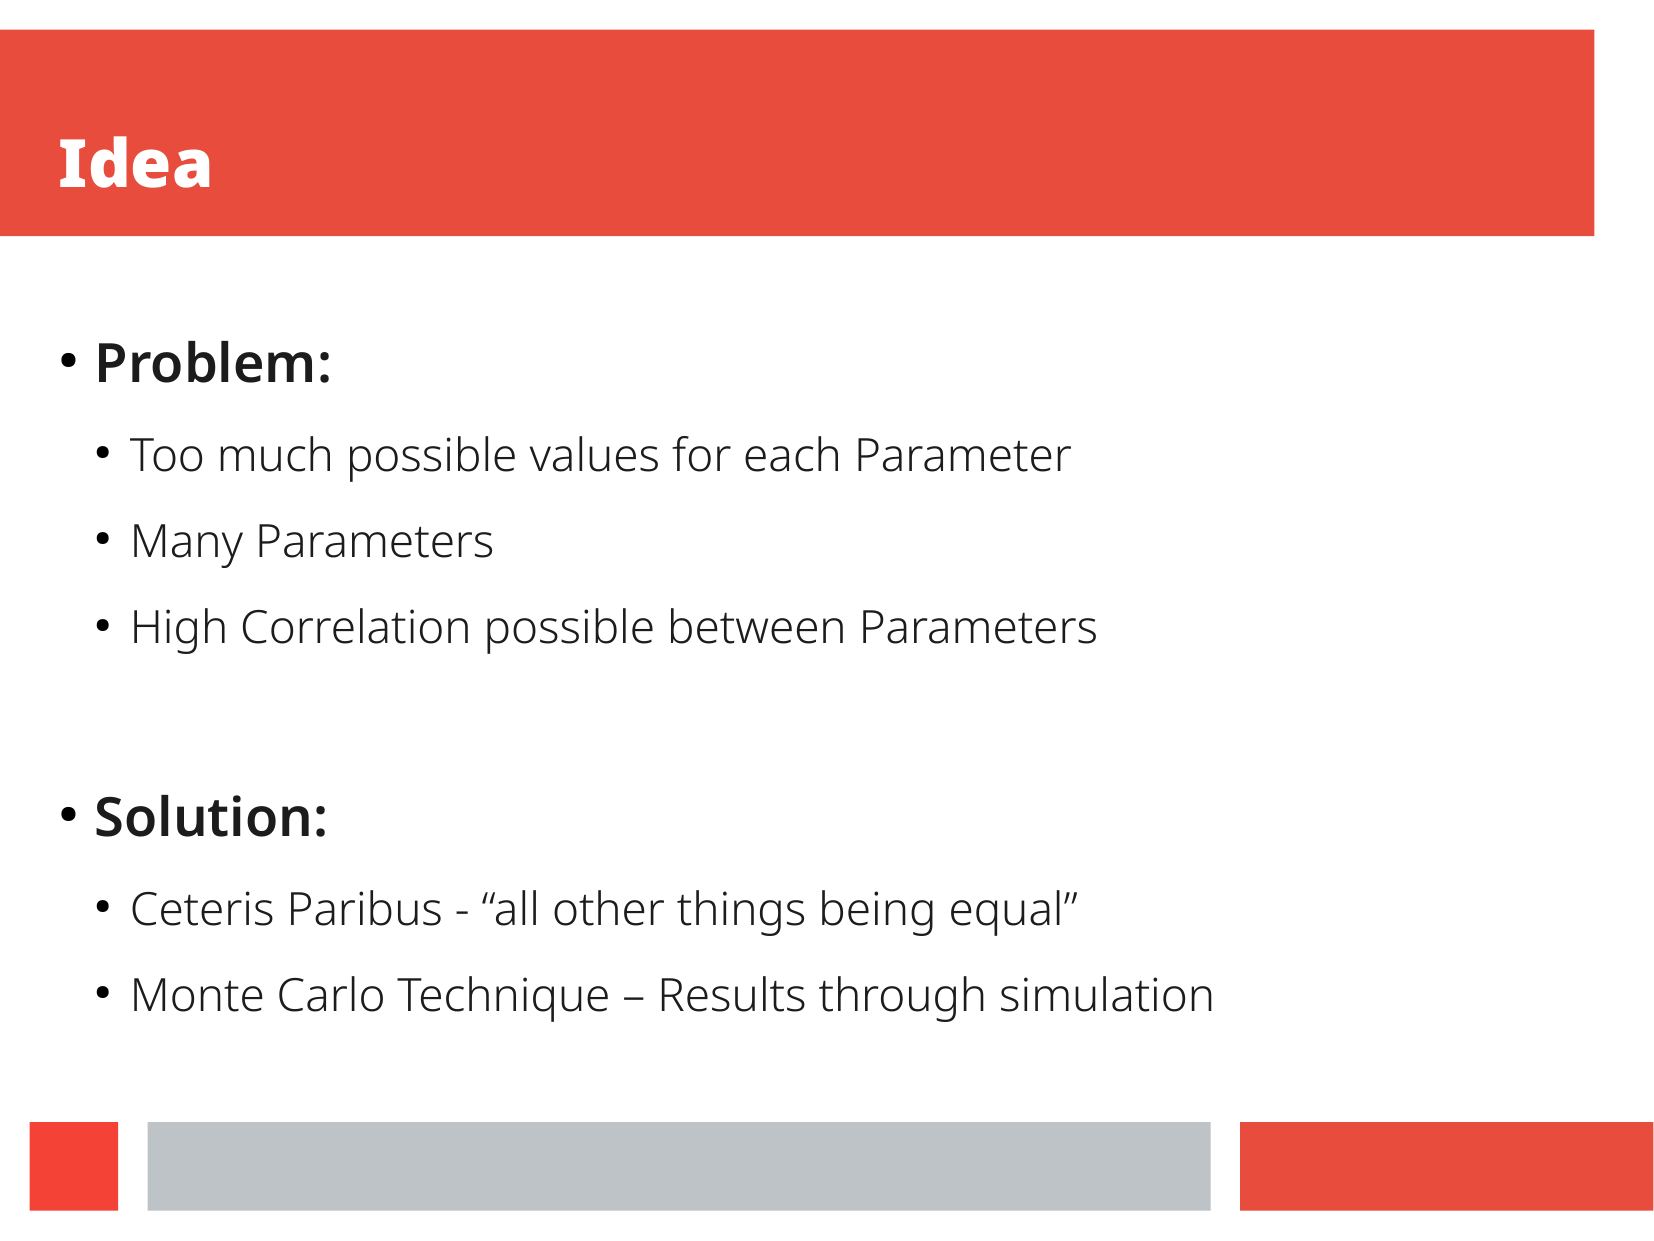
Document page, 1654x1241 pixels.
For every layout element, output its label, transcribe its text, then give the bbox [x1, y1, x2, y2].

title Idea [59, 59, 1595, 207]
list Problem: Too much possible values for each Parameter Many Parameters High Correlation possible between Parameters Solution: Ceteris Paribus - “all other things being equal” Monte Carlo Technique – Results through simulation [59, 324, 1565, 1093]
